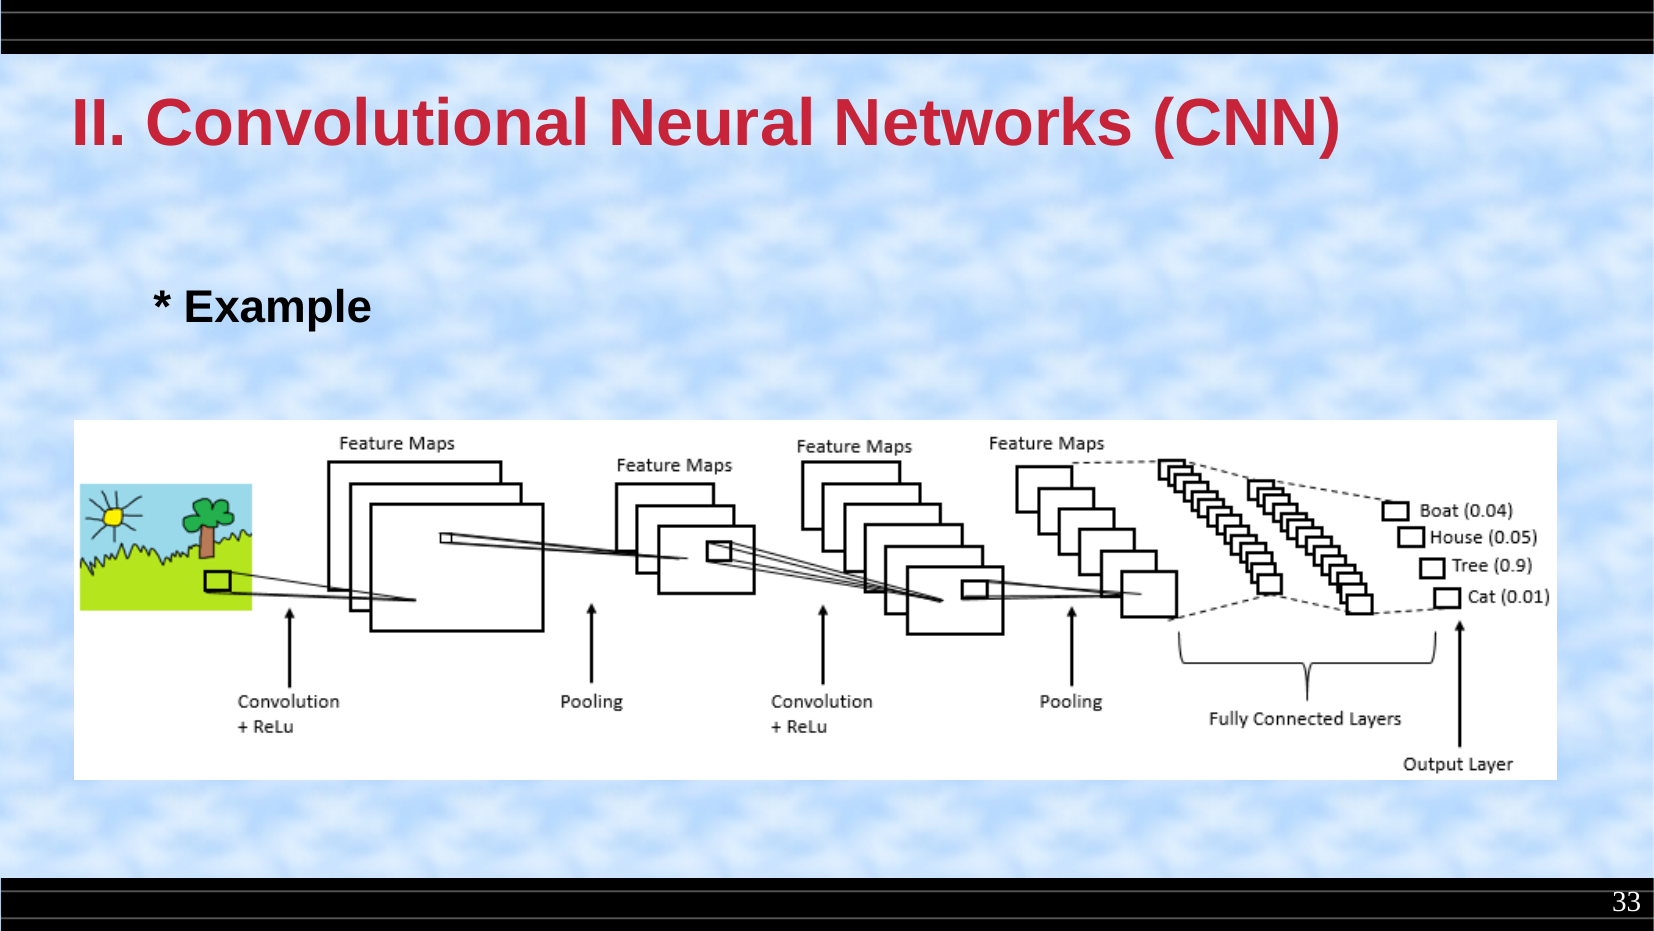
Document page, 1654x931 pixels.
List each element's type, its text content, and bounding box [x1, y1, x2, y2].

title II. Convolutional Neural Networks (CNN) [71, 44, 1560, 201]
list * Example [82, 200, 1571, 686]
picture [0, 0, 1654, 931]
